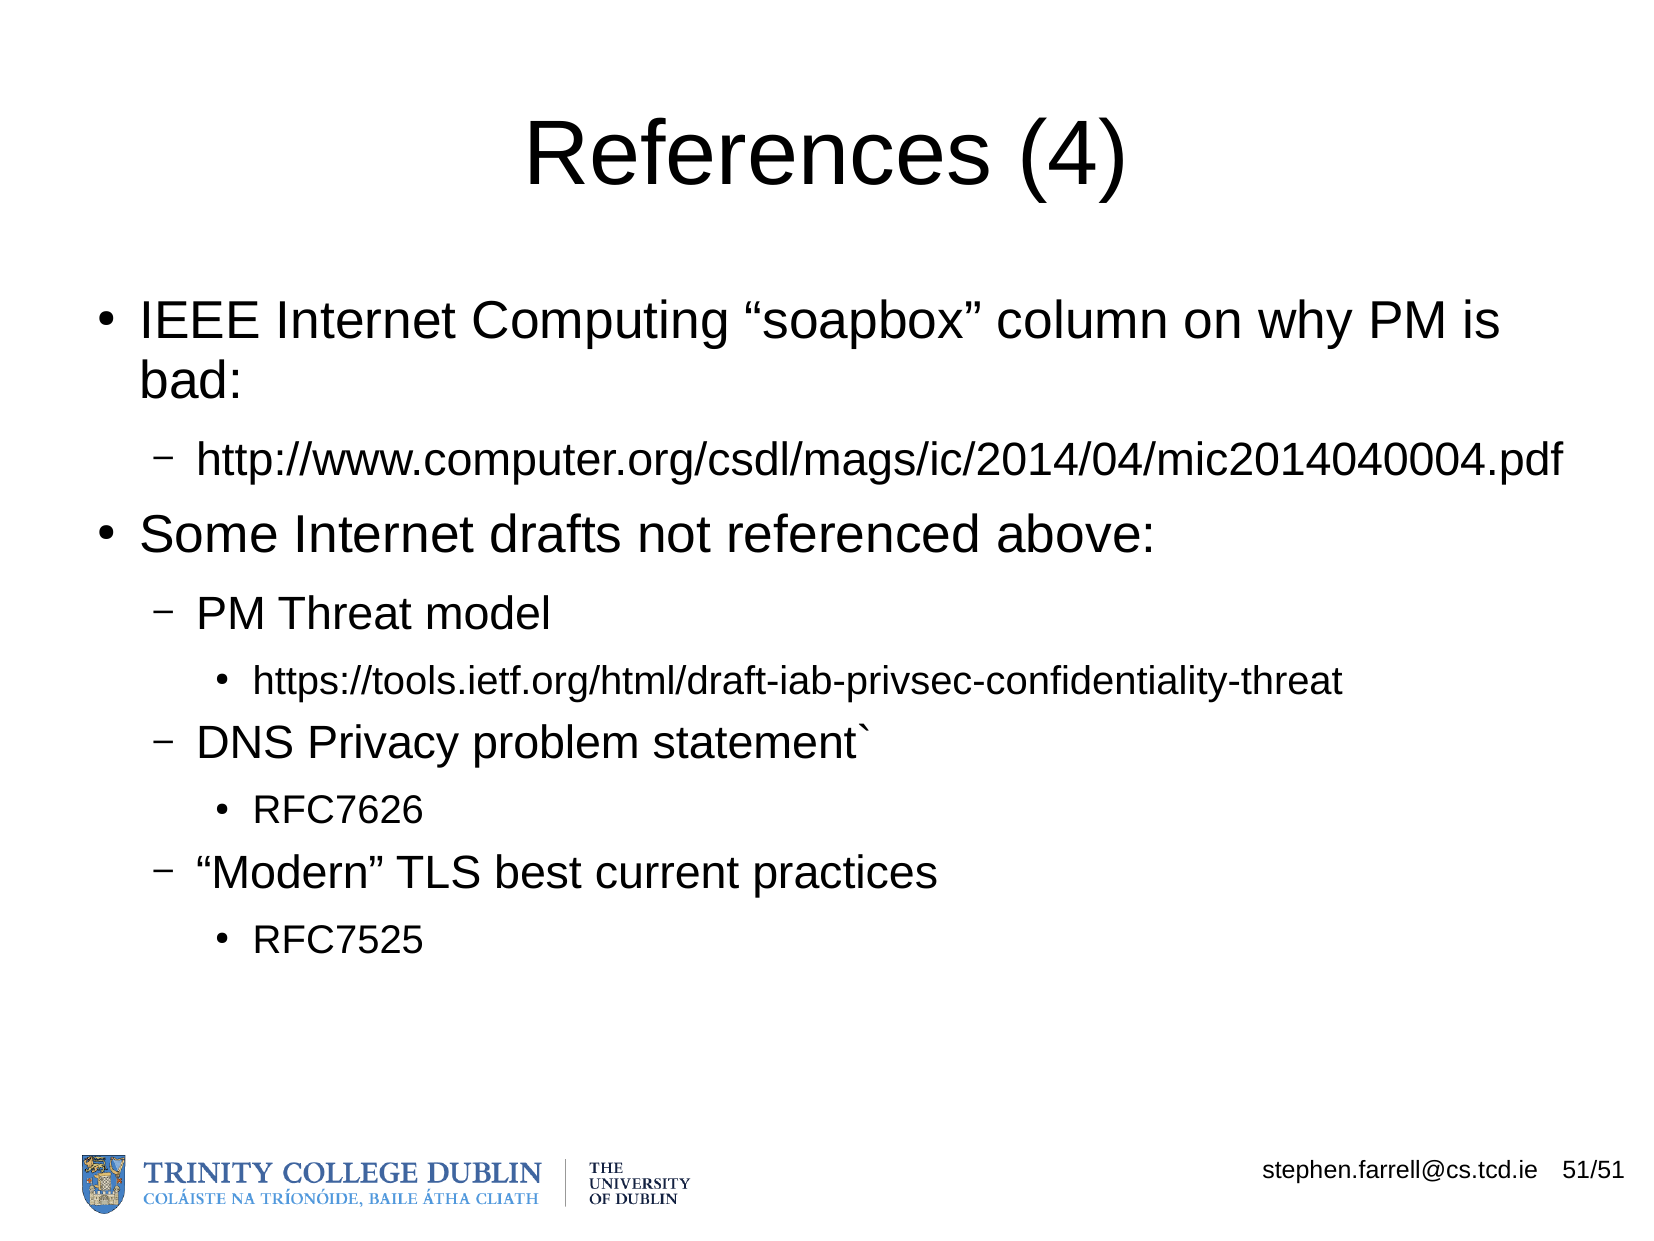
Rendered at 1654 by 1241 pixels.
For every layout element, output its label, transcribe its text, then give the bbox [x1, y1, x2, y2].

list IEEE Internet Computing “soapbox” column on why PM is bad: http://www.computer.org/csdl/mags/ic/2014/04/mic2014040004.pdf Some Internet drafts not referenced above: PM Threat model https://tools.ietf.org/html/draft-iab-privsec-confidentiality-threat DNS Privacy problem statement` RFC7626 “Modern” TLS best current practices RFC7525 [82, 290, 1571, 1010]
picture [82, 1155, 694, 1214]
title References (4) [82, 49, 1571, 257]
